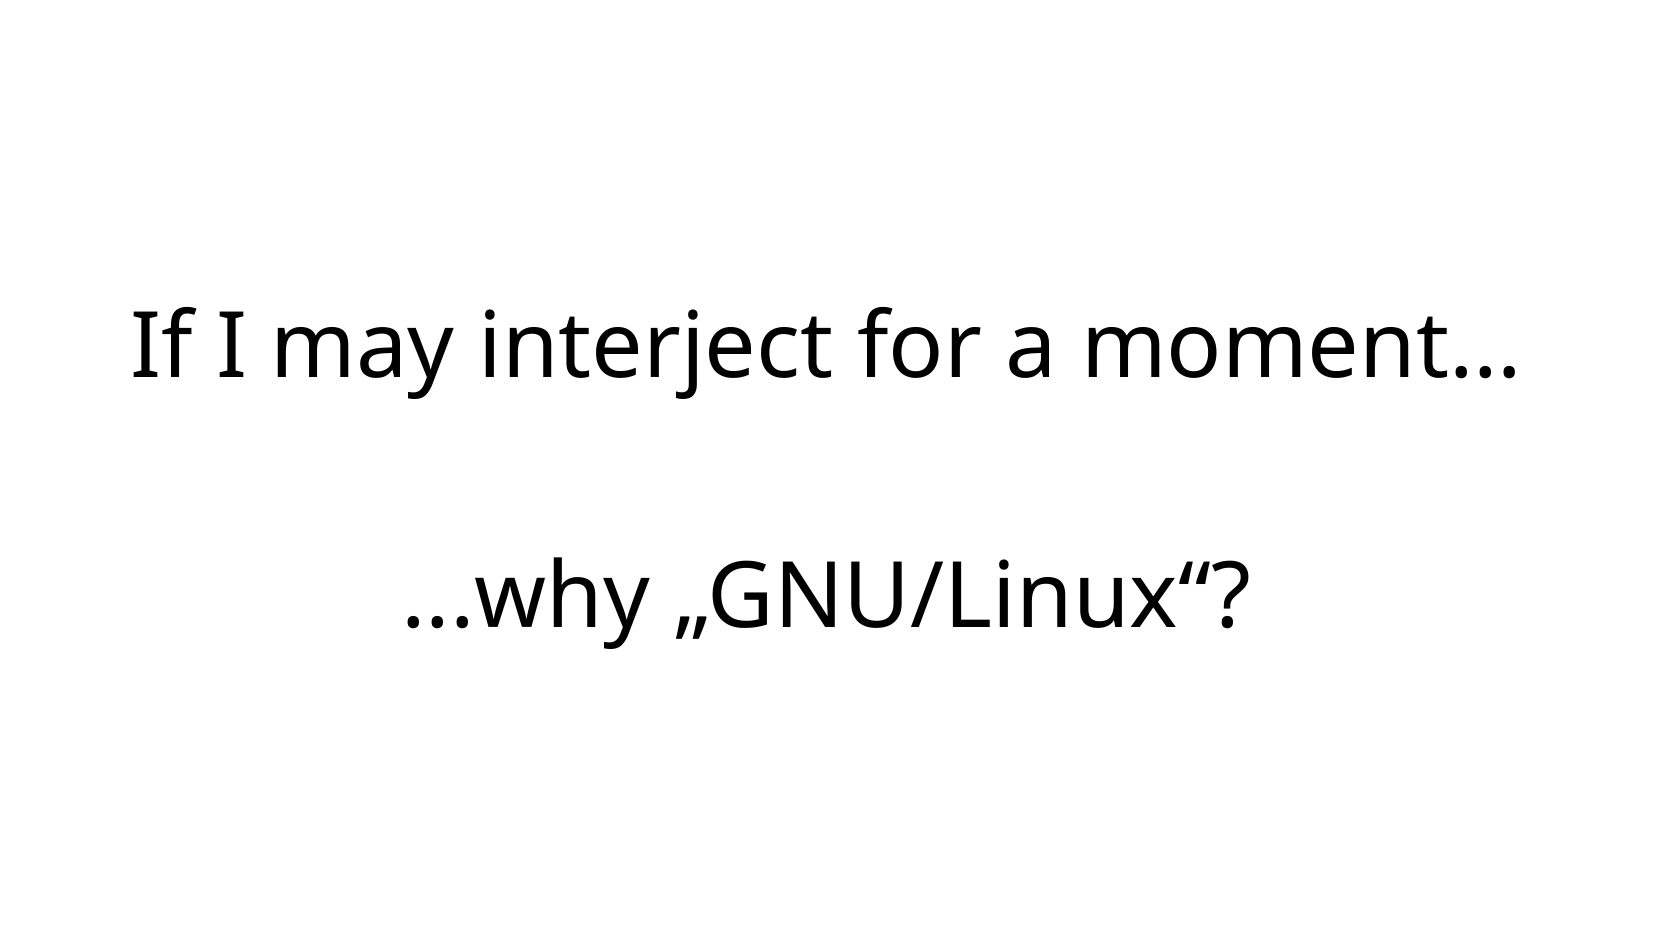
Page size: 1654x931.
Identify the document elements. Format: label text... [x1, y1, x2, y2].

title If I may interject for a moment… ...why „GNU/Linux“? [82, 177, 1571, 756]
